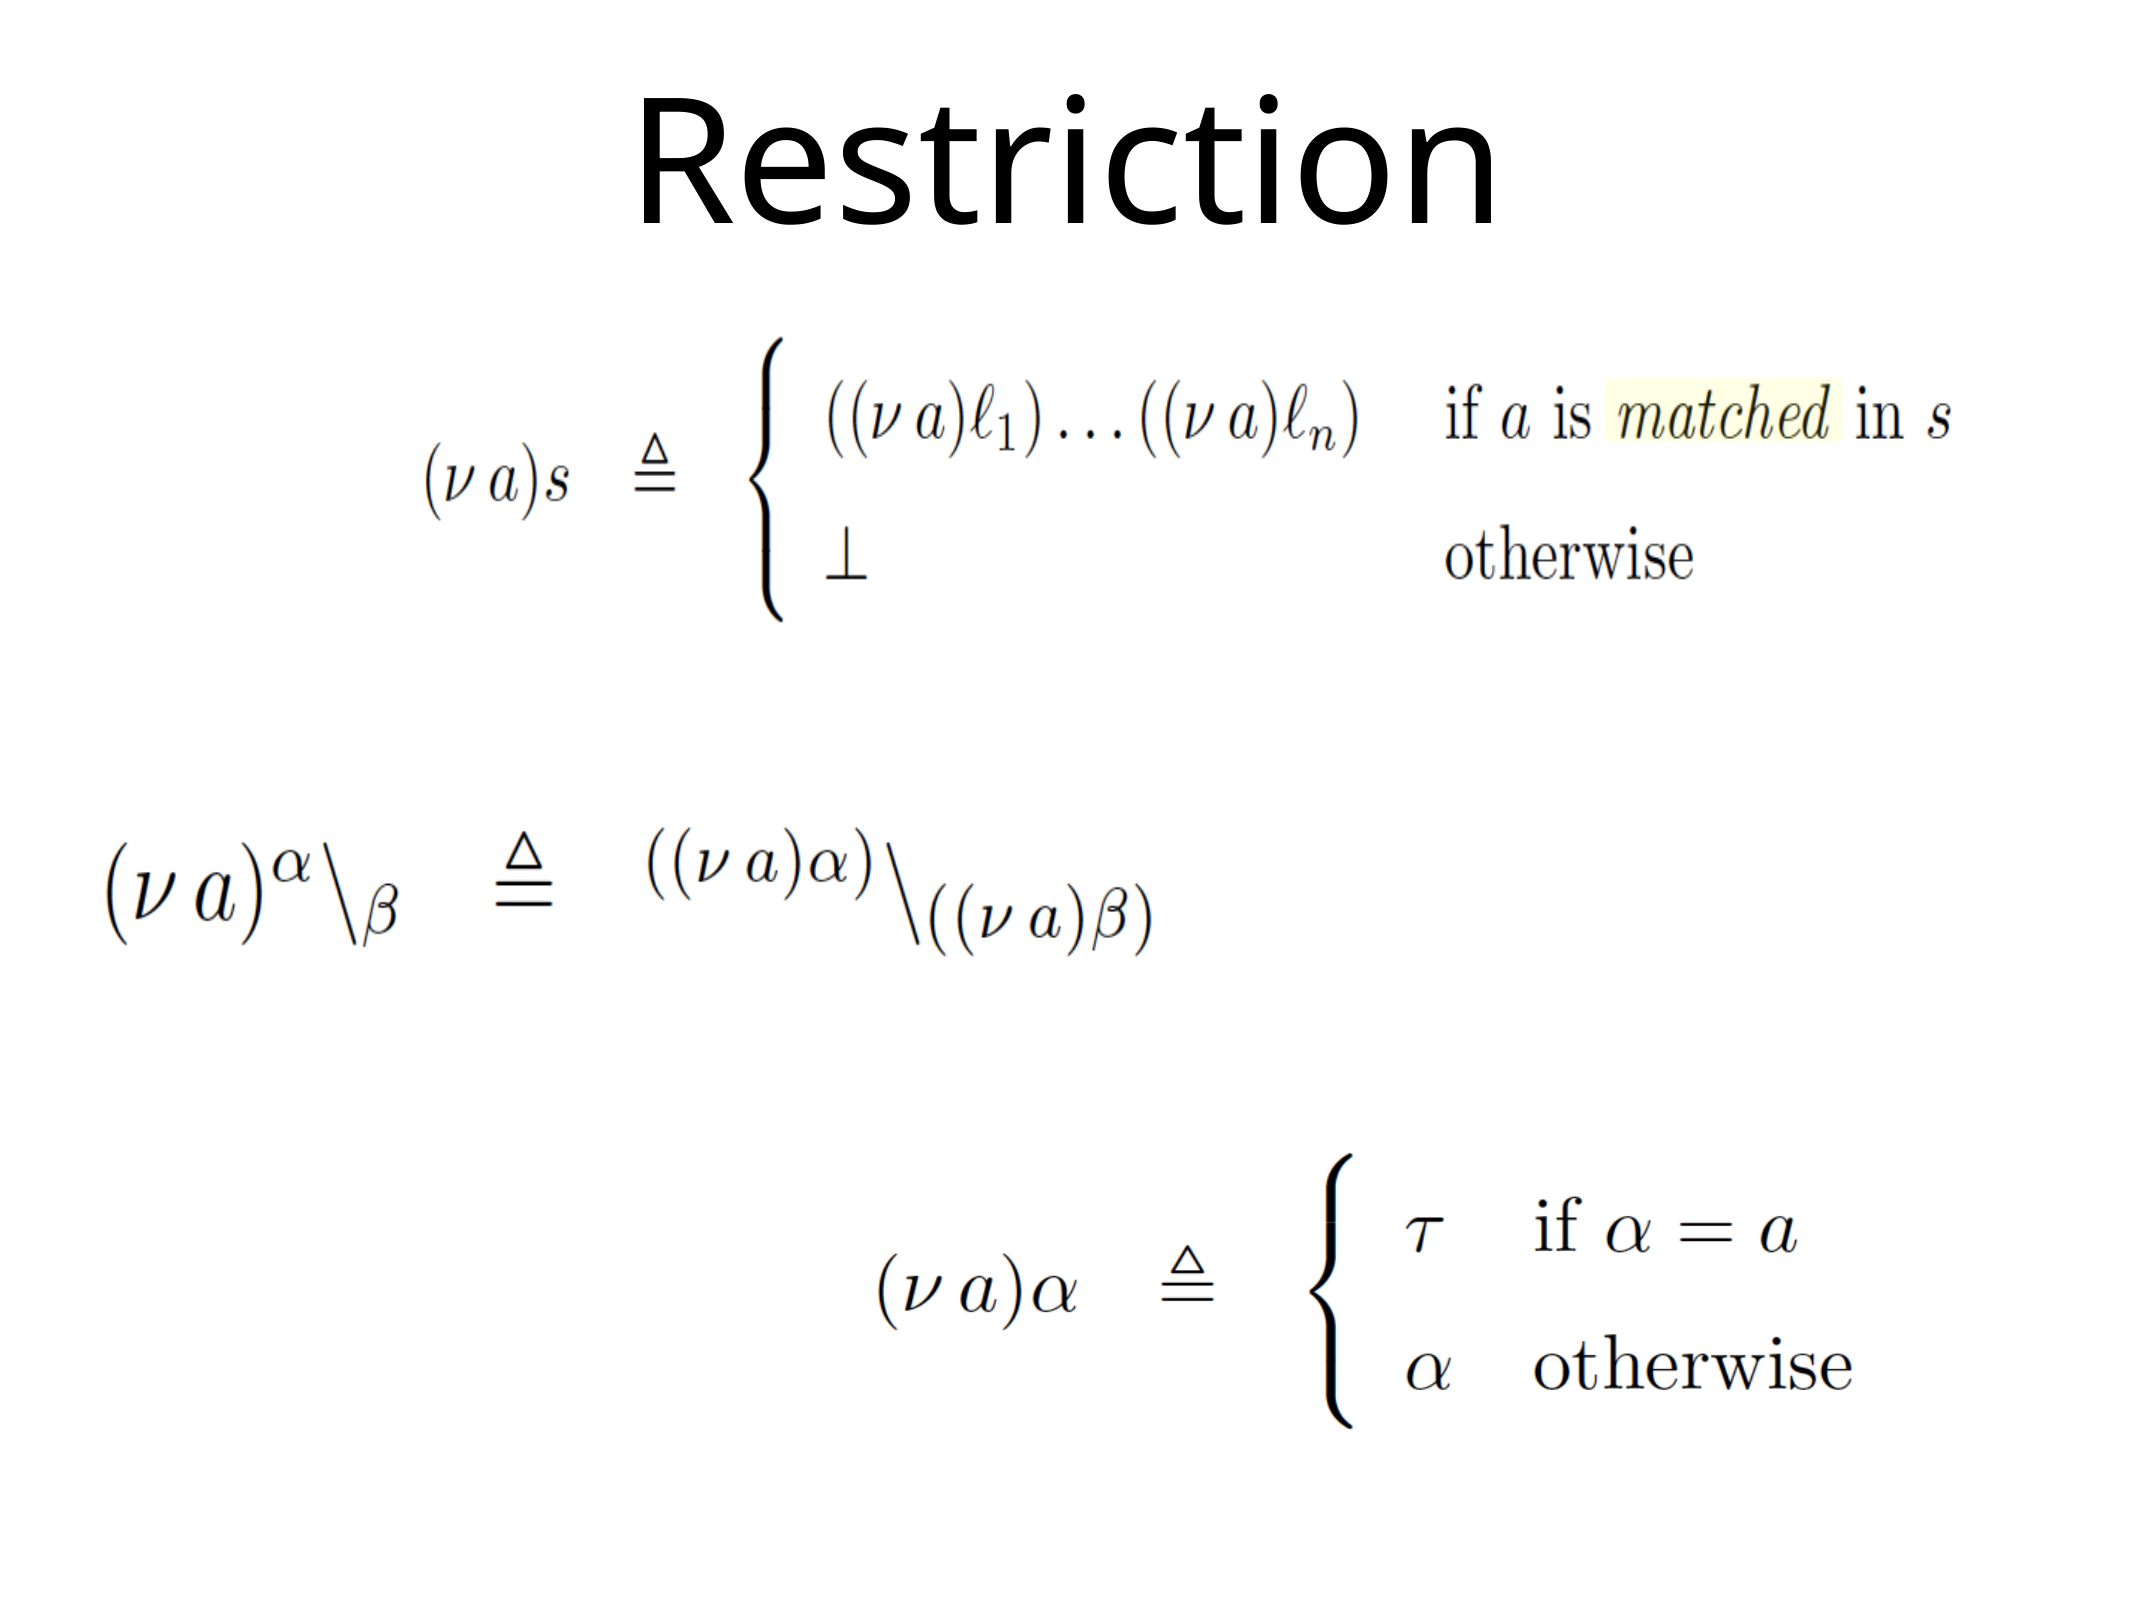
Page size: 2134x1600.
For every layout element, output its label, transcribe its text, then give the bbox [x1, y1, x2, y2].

picture [59, 776, 1193, 992]
title Restriction [208, 41, 1925, 442]
picture [401, 318, 1973, 638]
picture [860, 1133, 1914, 1465]
